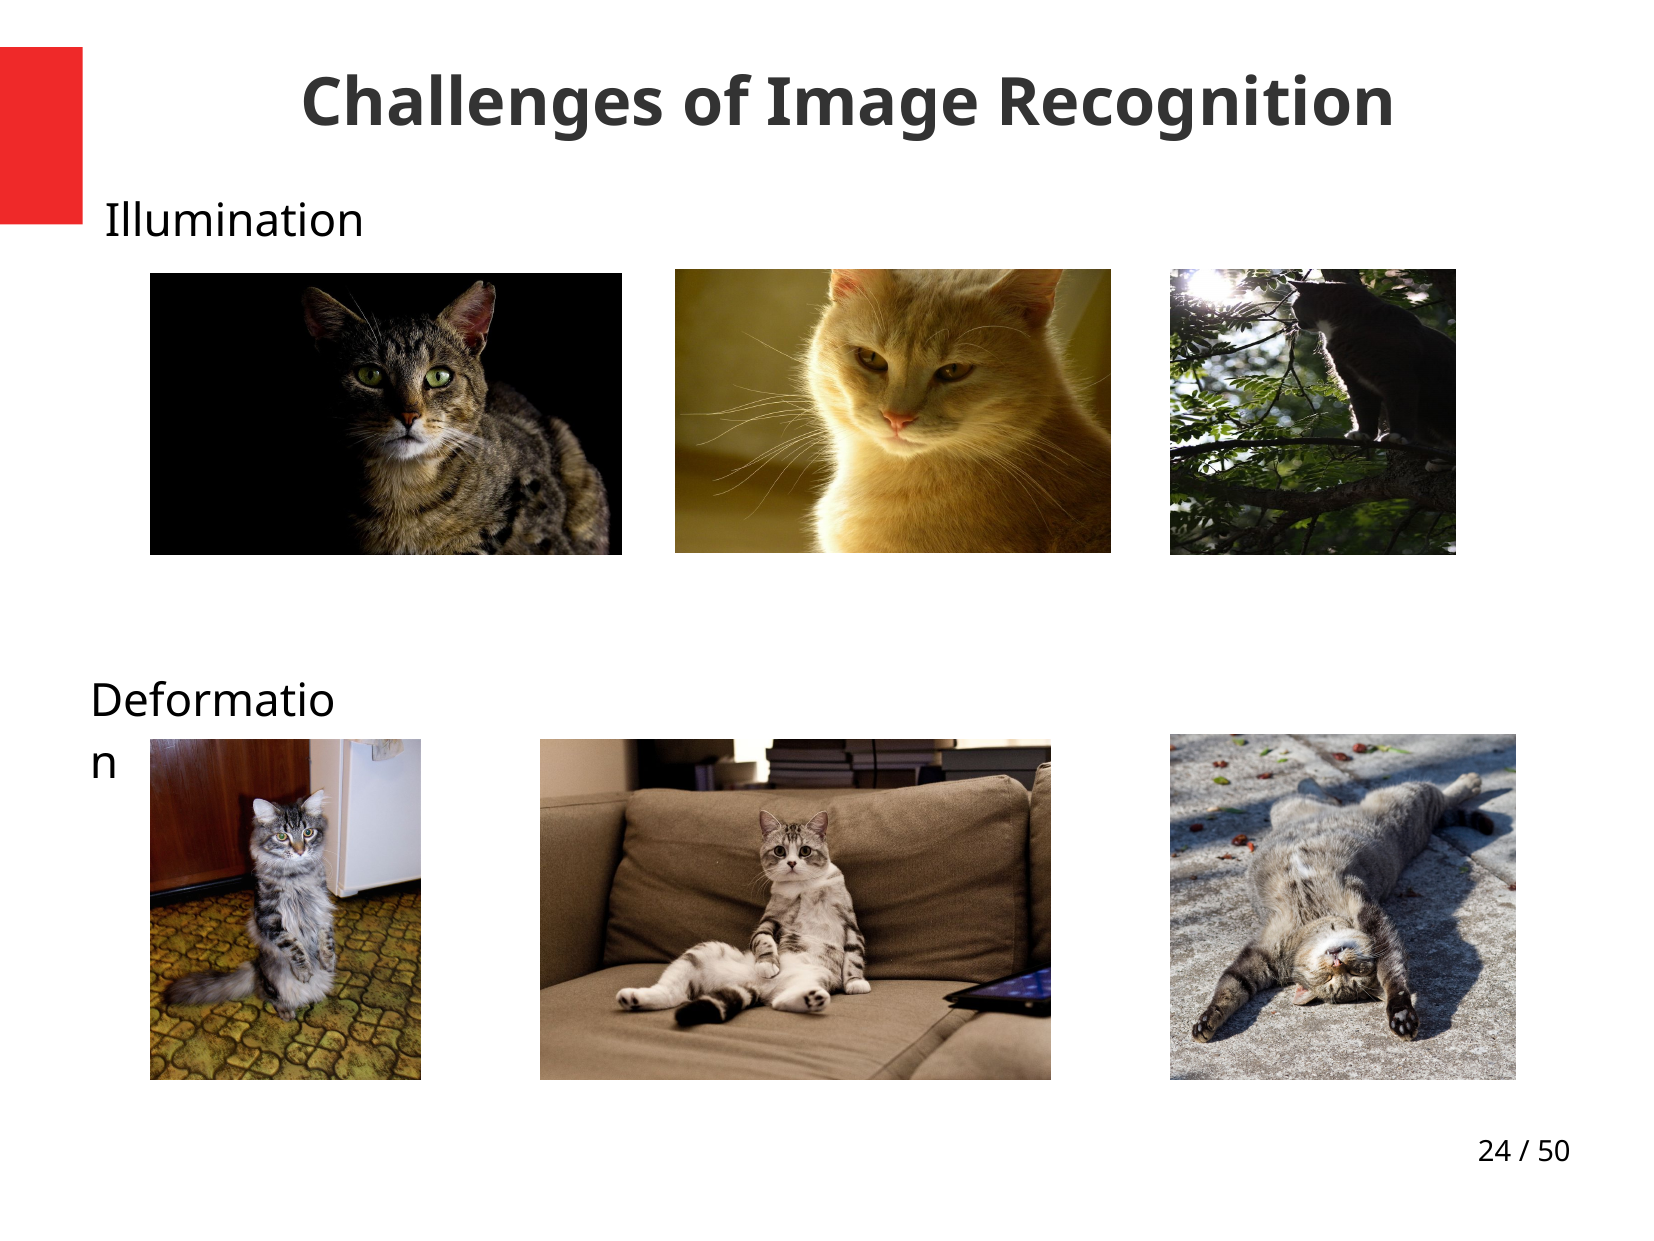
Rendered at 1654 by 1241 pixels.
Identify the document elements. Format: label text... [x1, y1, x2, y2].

picture [1170, 269, 1456, 556]
picture [675, 269, 1111, 553]
picture [540, 739, 1051, 1080]
picture [150, 739, 421, 1080]
picture [1170, 734, 1516, 1081]
text_box Illumination [90, 180, 391, 247]
text_box Deformation [75, 660, 376, 727]
title Challenges of Image Recognition [195, 34, 1502, 166]
picture [150, 273, 622, 556]
